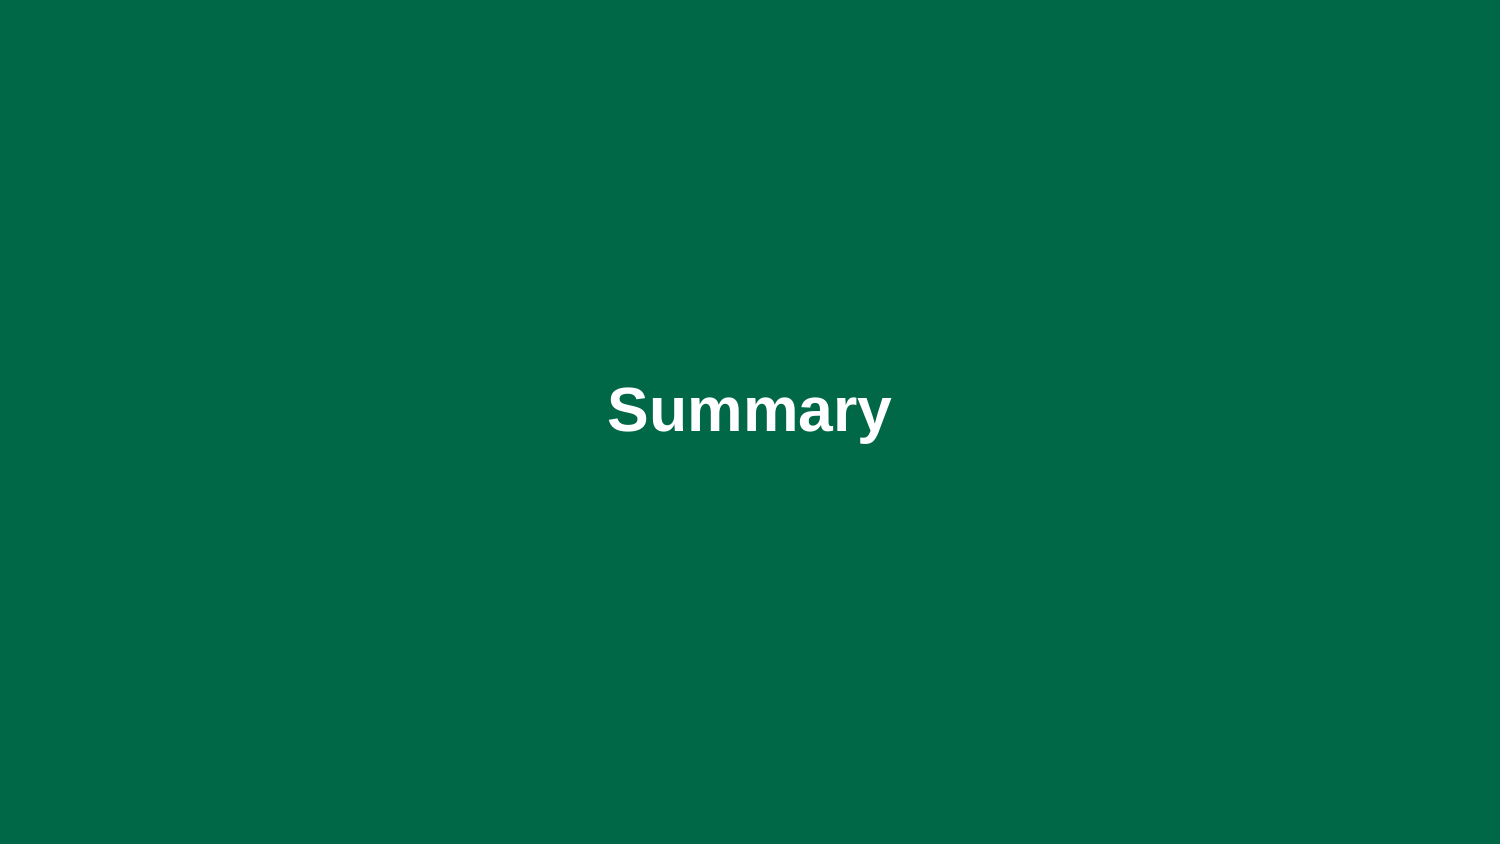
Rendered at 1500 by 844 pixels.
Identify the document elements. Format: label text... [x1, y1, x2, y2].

title Summary [103, 329, 1397, 493]
